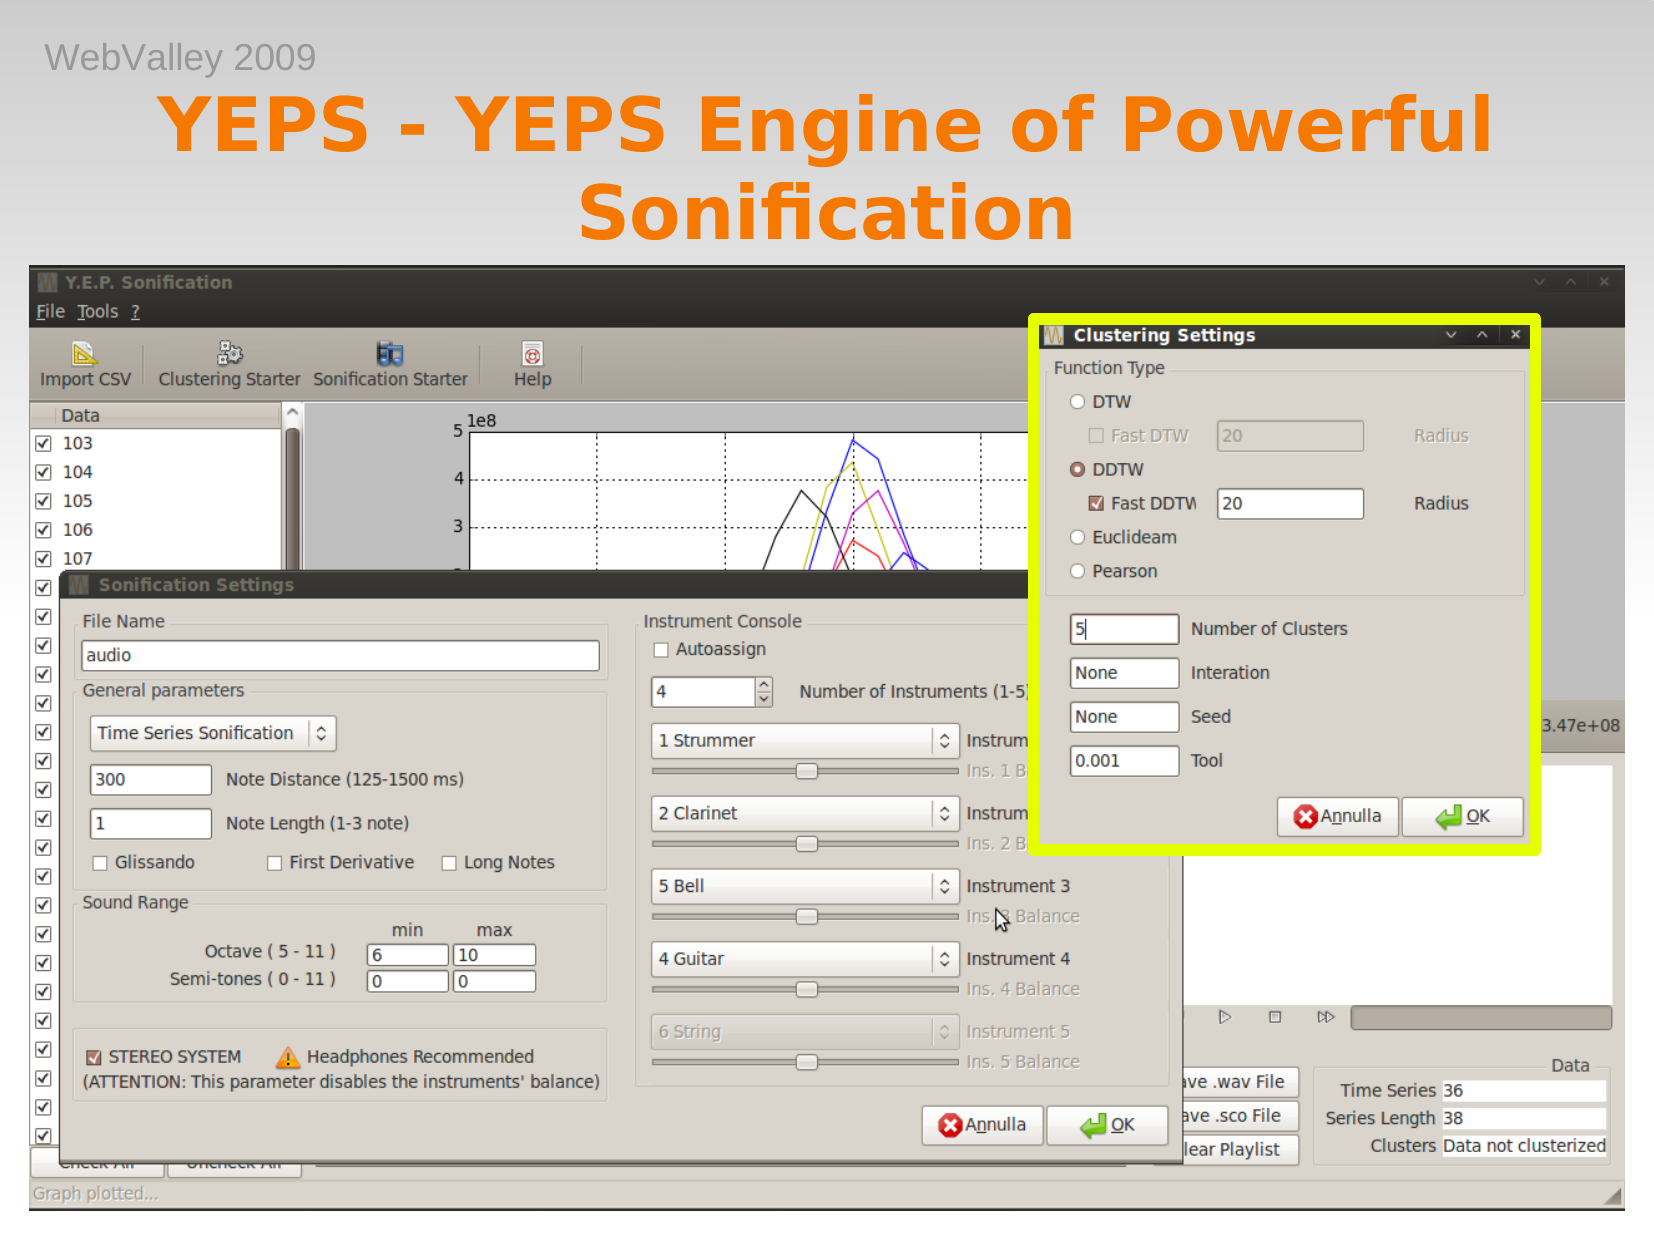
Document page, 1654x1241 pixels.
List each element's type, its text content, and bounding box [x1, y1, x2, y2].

picture [29, 265, 1625, 1211]
text_box WebValley 2009 [29, 29, 355, 87]
title YEPS - YEPS Engine of Powerful Sonification [82, 73, 1571, 266]
